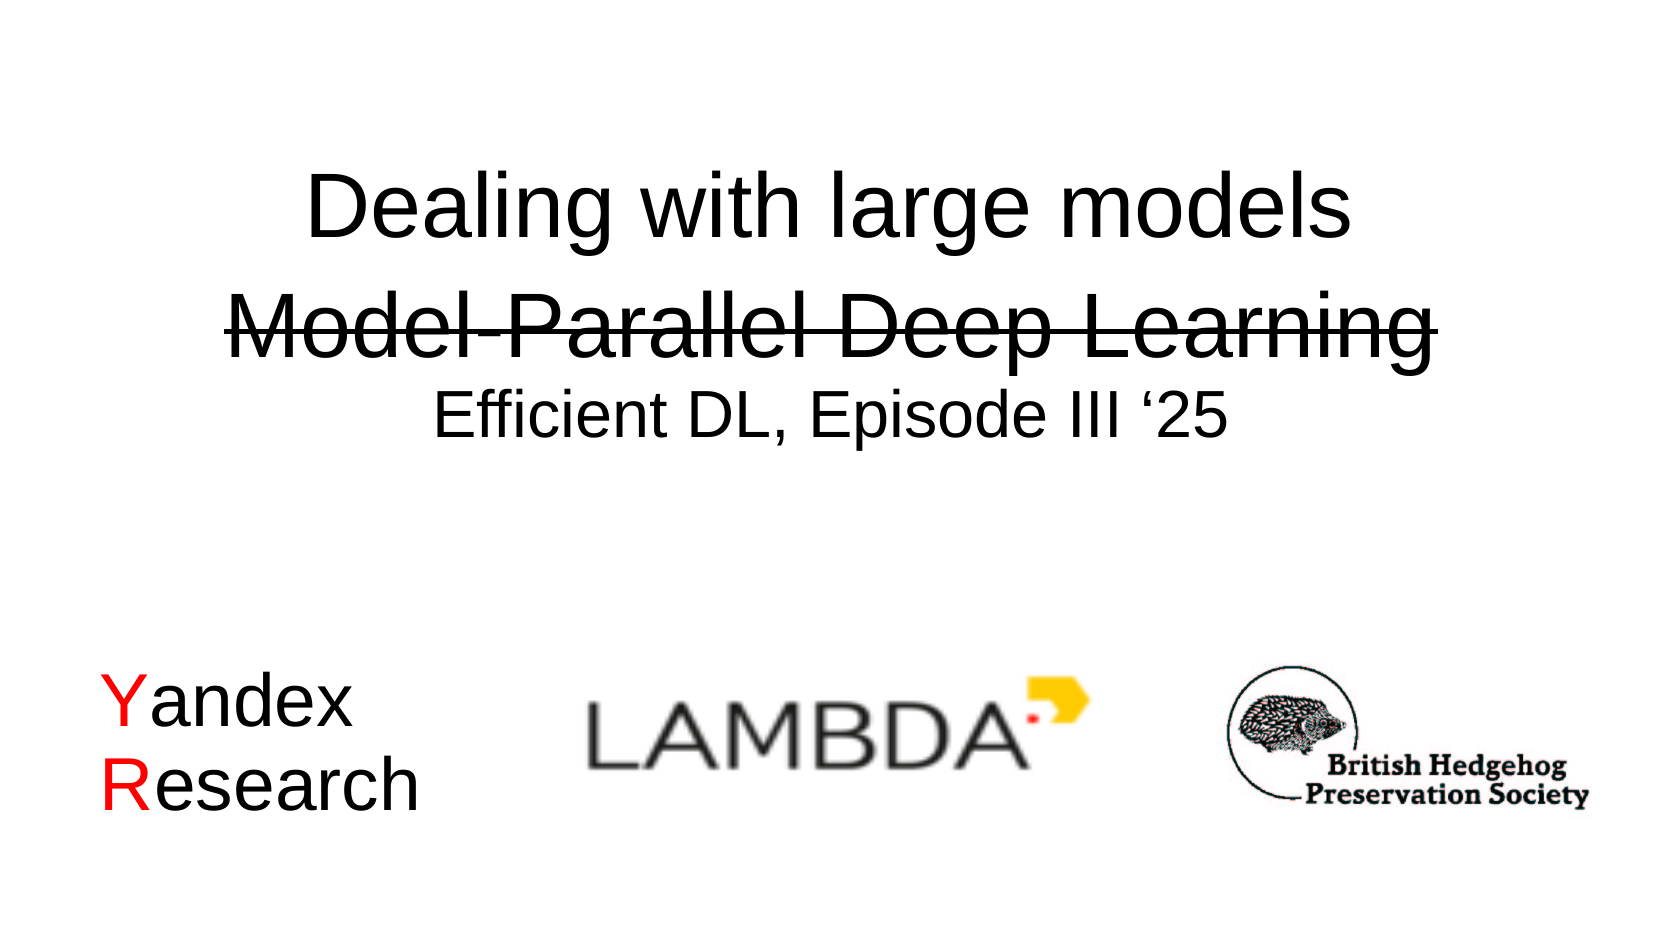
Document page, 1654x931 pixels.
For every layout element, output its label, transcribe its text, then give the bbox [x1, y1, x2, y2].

picture [1169, 602, 1654, 931]
text_box Model-Parallel Deep Learning Efficient DL, Episode III ‘25 [0, 157, 1654, 569]
text_box Yandex Research [85, 651, 564, 872]
picture [540, 569, 1117, 931]
text_box Dealing with large models [208, 147, 1452, 265]
